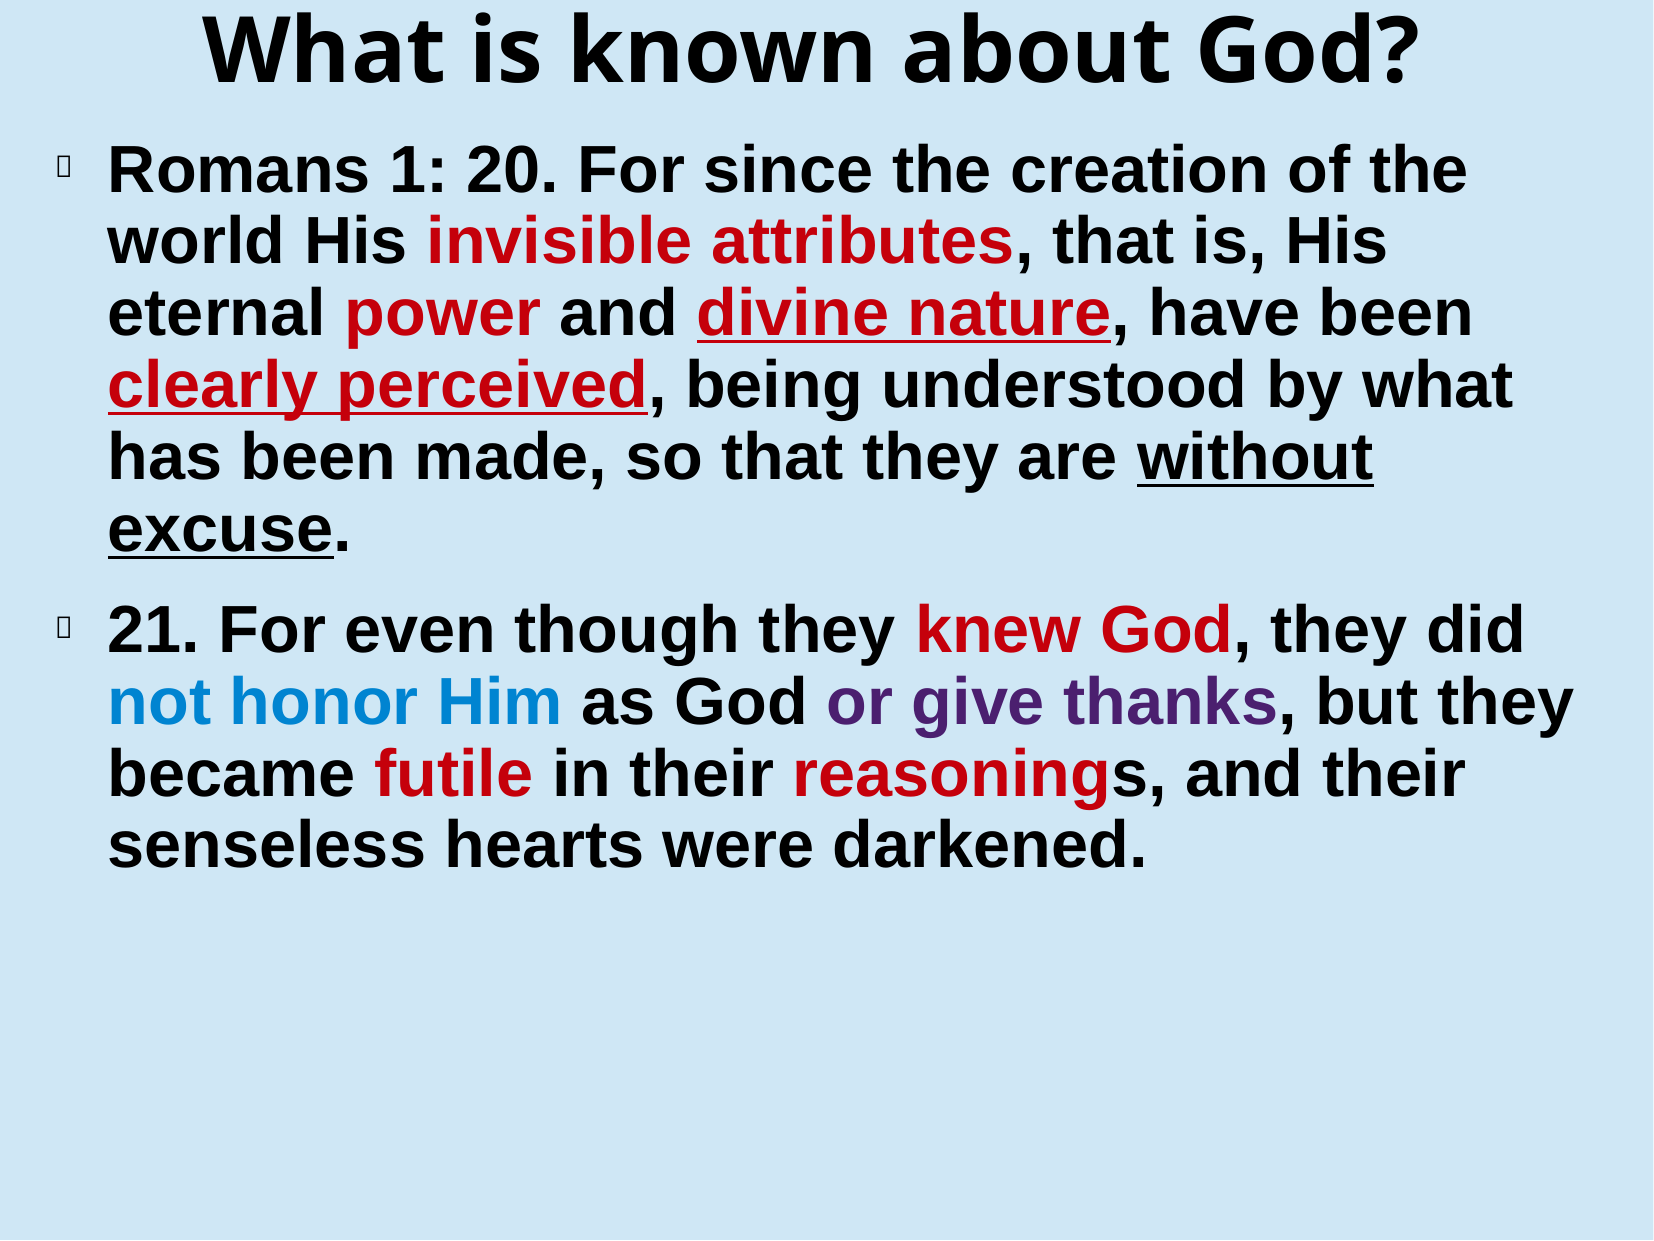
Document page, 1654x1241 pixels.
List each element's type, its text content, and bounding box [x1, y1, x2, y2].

title What is known about God? [67, 0, 1556, 134]
list Romans 1: 20. For since the creation of the world His invisible attributes, that is, His eternal power and divine nature, have been clearly perceived, being understood by what has been made, so that they are without excuse. [37, 134, 1615, 577]
list 21. For even though they knew God, they did not honor Him as God or give thanks, but they became futile in their reasonings, and their senseless hearts were darkened. [37, 594, 1627, 877]
